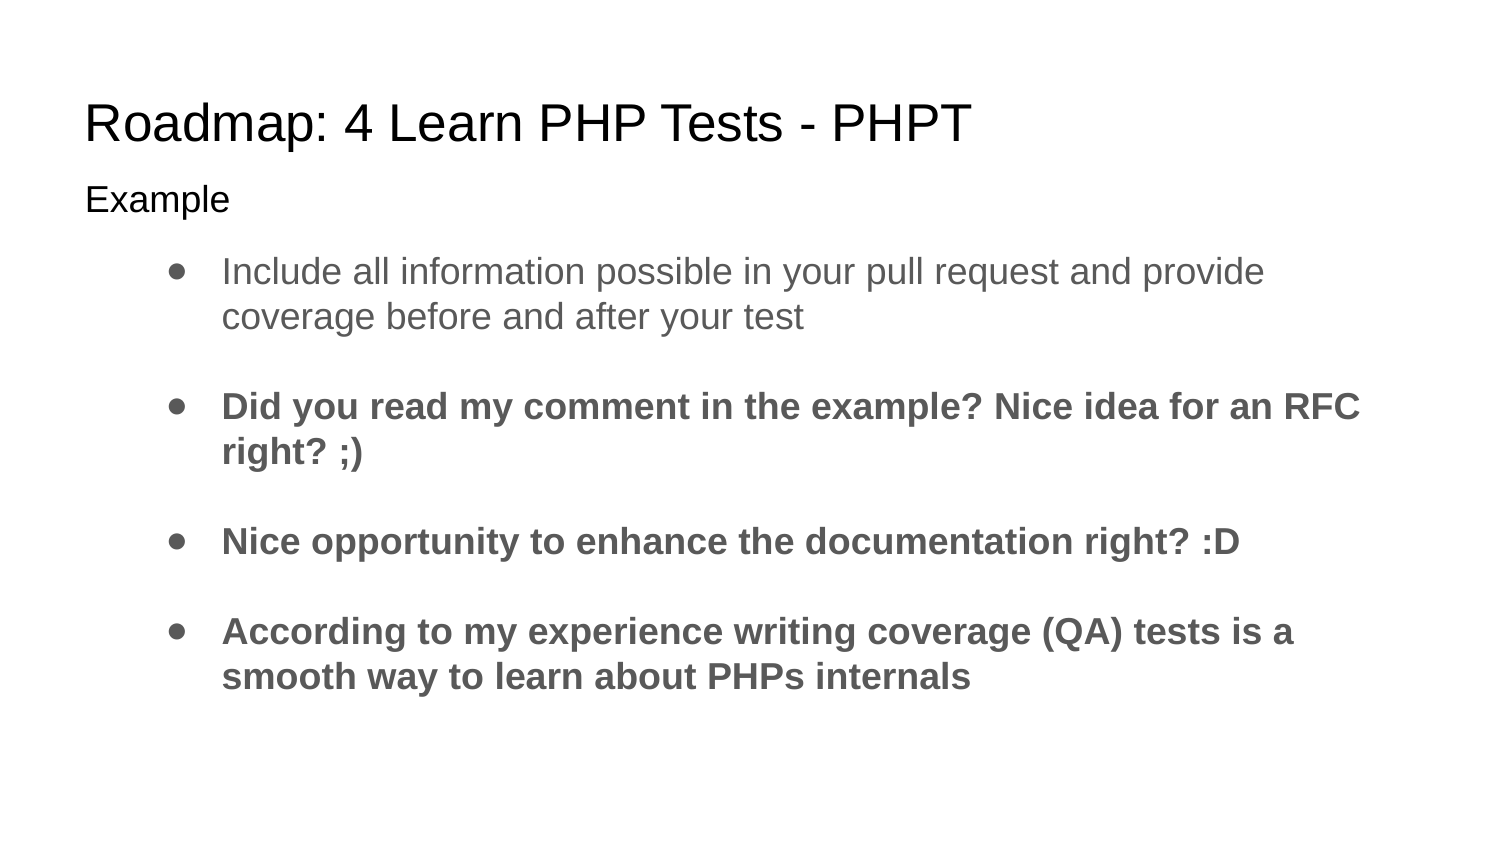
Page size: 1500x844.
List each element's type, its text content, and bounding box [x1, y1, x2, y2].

title Roadmap: 4 Learn PHP Tests - PHPT [69, 72, 1468, 160]
title Example [69, 160, 1468, 233]
text_box Include all information possible in your pull request and provide coverage before and after your test Did you read my comment in the example? Nice idea for an RFC right? ;) Nice opportunity to enhance the documentation right? :D According to my experience writing coverage (QA) tests is a smooth way to learn about PHPs internals [131, 232, 1406, 713]
